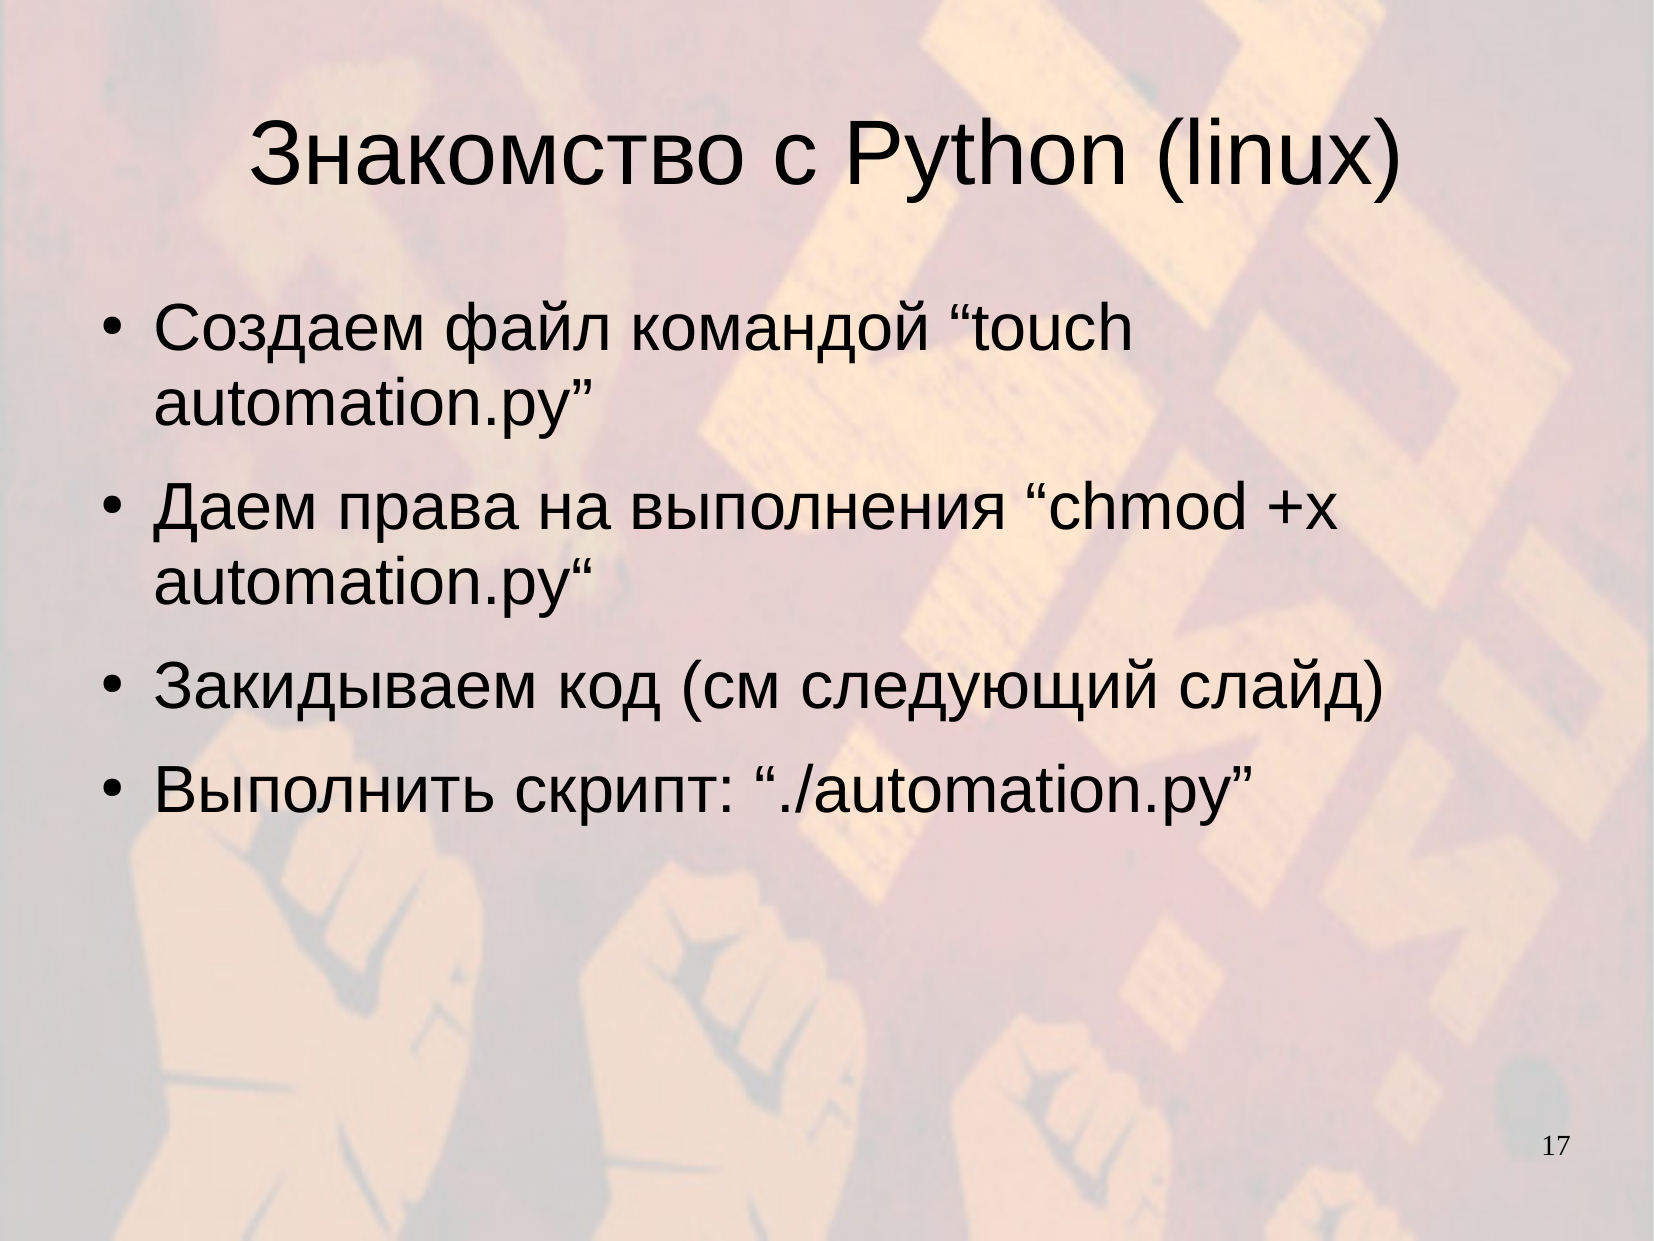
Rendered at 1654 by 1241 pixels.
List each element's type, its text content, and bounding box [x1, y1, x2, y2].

list Создаем файл командой “touch automation.py” Даем права на выполнения “chmod +x automation.py“ Закидываем код (см следующий слайд) Выполнить скрипт: “./automation.py” [82, 290, 1571, 1010]
title Знакомство с Python (linux) [82, 49, 1571, 257]
picture [0, 0, 1654, 1241]
